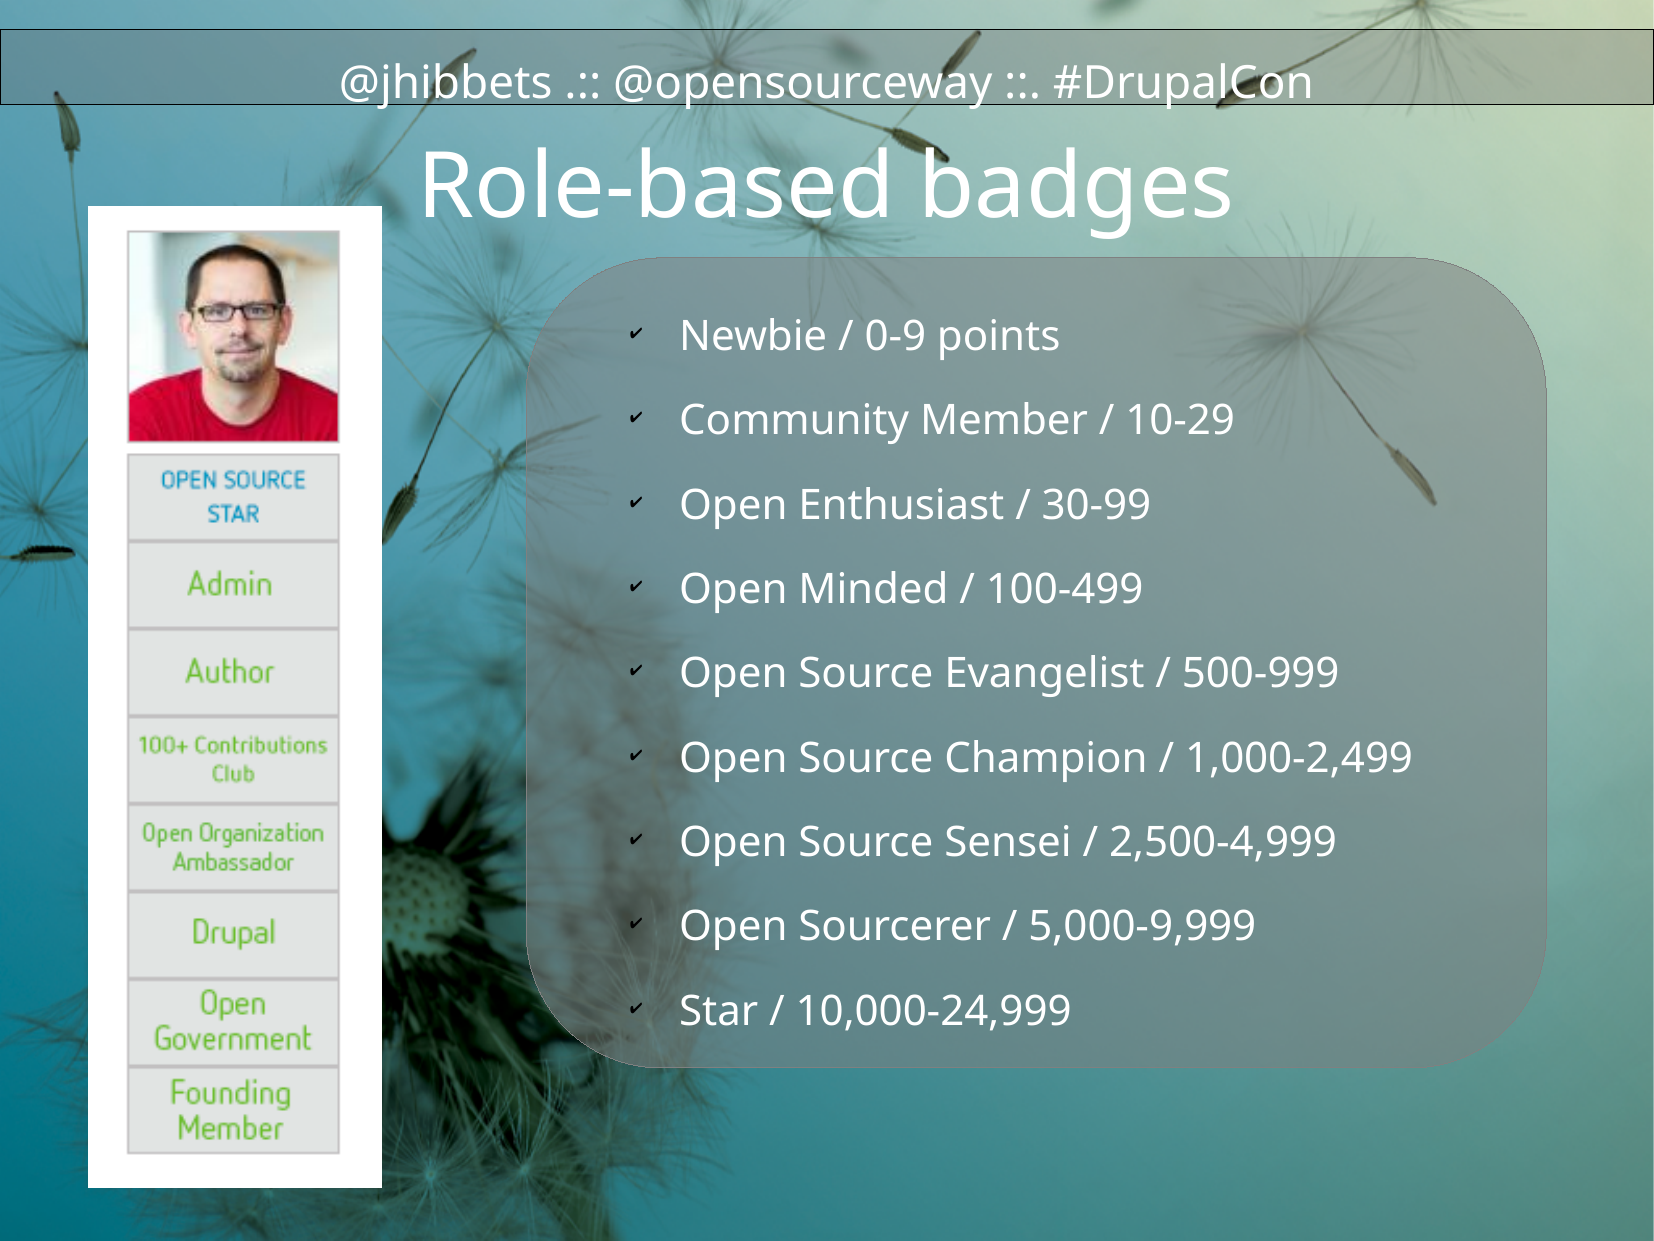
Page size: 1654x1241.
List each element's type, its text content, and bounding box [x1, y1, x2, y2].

title Role-based badges [82, 78, 1571, 287]
text_box [526, 257, 1547, 1068]
list Newbie / 0-9 points Community Member / 10-29 Open Enthusiast / 30-99 Open Minded / 100-499 Open Source Evangelist / 500-999 Open Source Champion / 1,000-2,499 Open Source Sensei / 2,500-4,999 Open Sourcerer / 5,000-9,999 Star / 10,000-24,999 [613, 305, 1461, 1038]
picture [0, 105, 1654, 1241]
picture [0, 0, 1654, 29]
